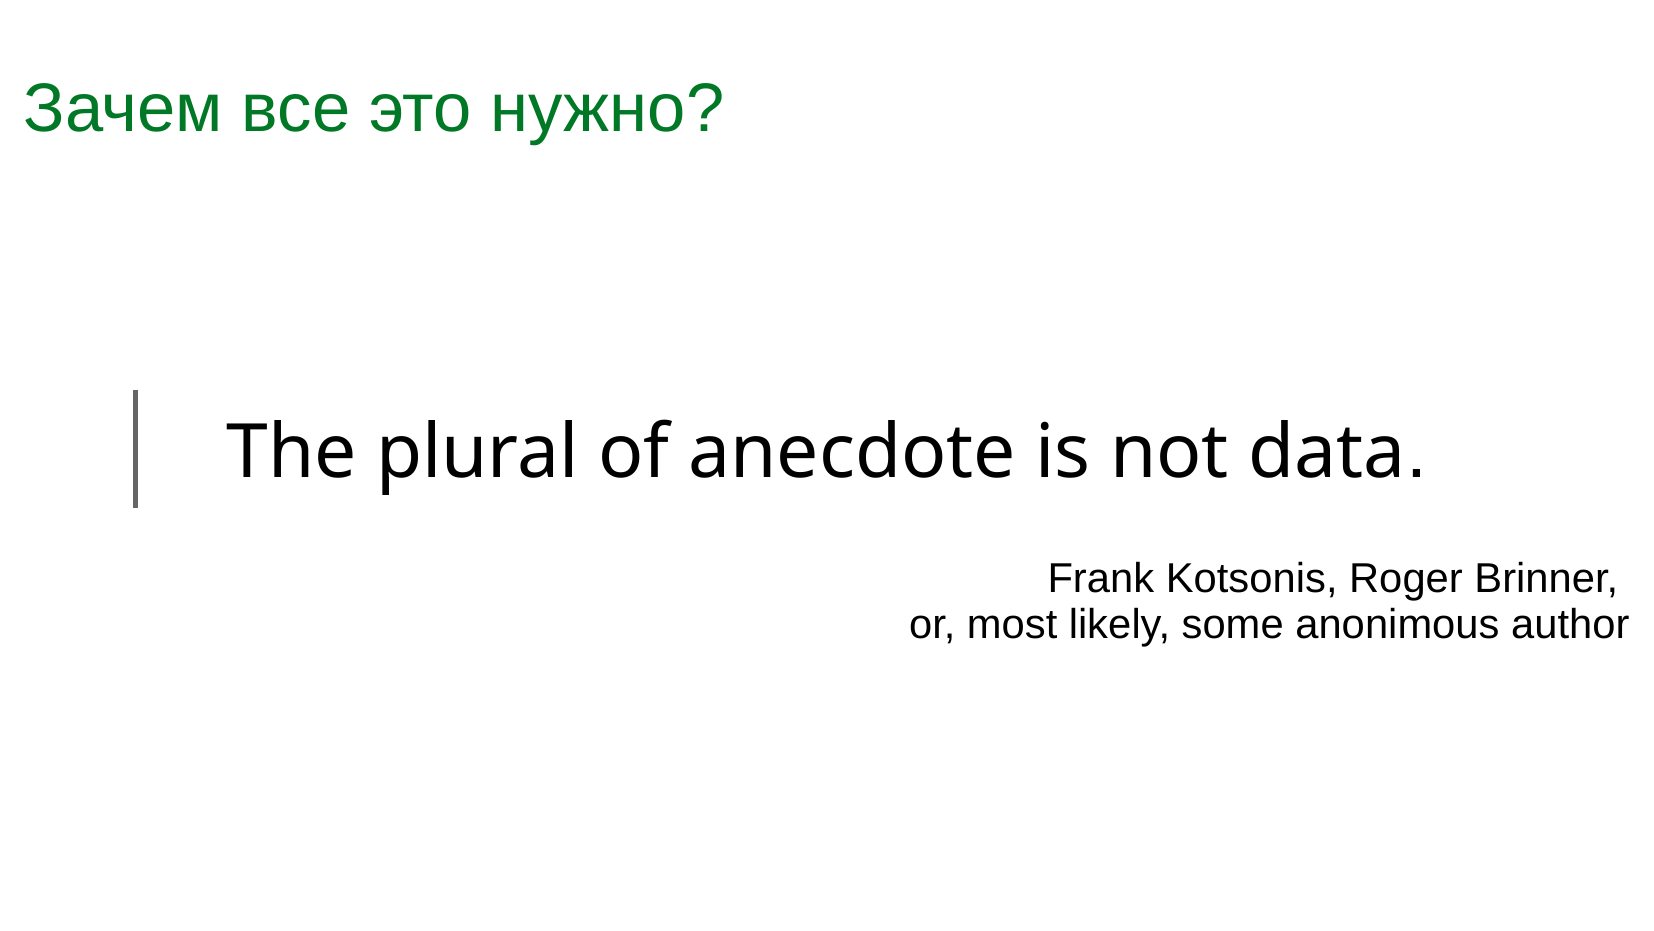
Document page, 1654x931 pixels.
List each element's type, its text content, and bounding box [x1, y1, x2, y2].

title Зачем все это нужно? [23, 23, 1630, 193]
subtitle The plural of anecdote is not data. Frank Kotsonis, Roger Brinner, or, most likely, some anonimous author [23, 217, 1630, 827]
